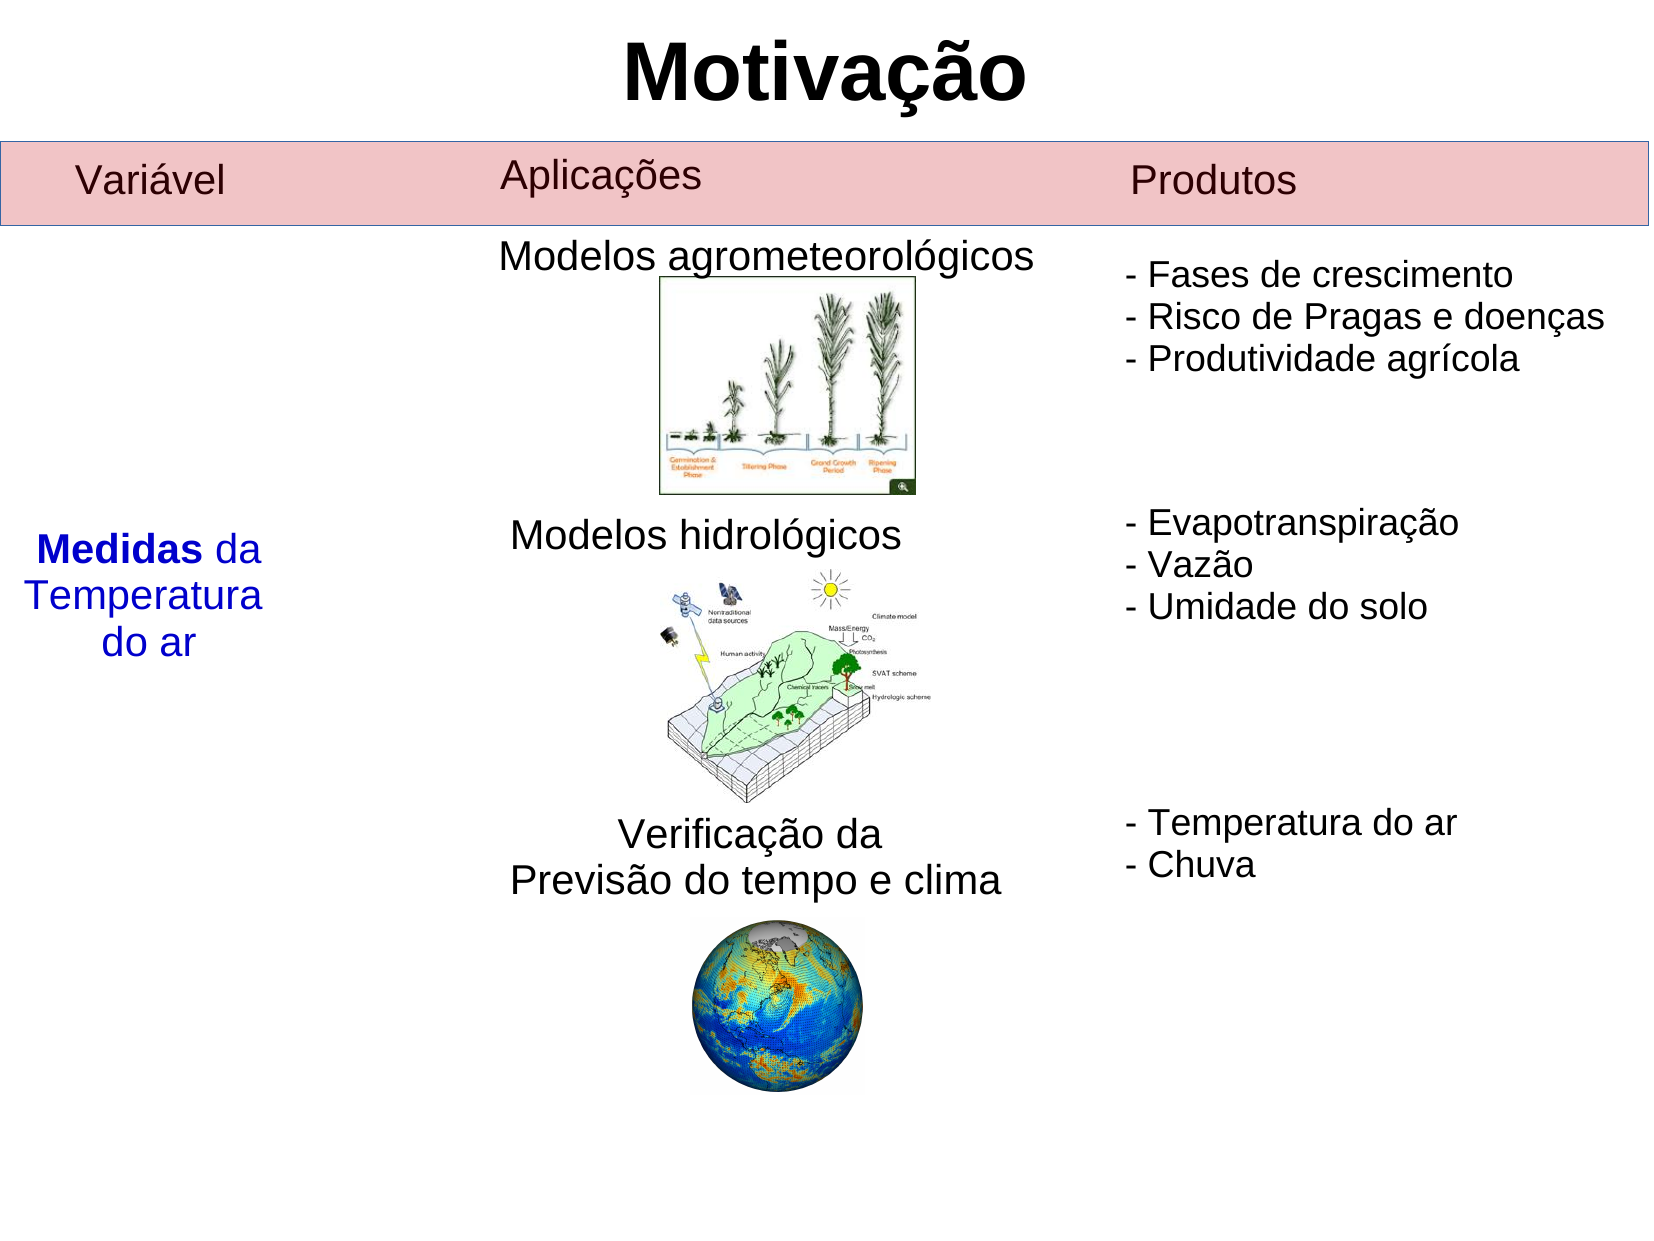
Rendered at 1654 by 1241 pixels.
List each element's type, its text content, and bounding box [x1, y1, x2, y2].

picture [659, 291, 916, 496]
text_box Modelos hidrológicos [495, 505, 918, 571]
text_box [0, 141, 1649, 226]
text_box Verificação da Previsão do tempo e clima [495, 803, 1017, 916]
text_box Medidas da Temperatura do ar [8, 518, 301, 677]
picture [660, 569, 931, 803]
text_box Modelos agrometeorológicos [483, 225, 1051, 291]
title Motivação [82, 0, 1569, 141]
text_box - Evapotranspiração - Vazão - Umidade do solo [1110, 495, 1475, 639]
text_box - Fases de crescimento - Risco de Pragas e doenças - Produtividade agrícola [1110, 246, 1621, 391]
picture [690, 917, 865, 1096]
text_box - Temperatura do ar - Chuva [1110, 795, 1473, 897]
